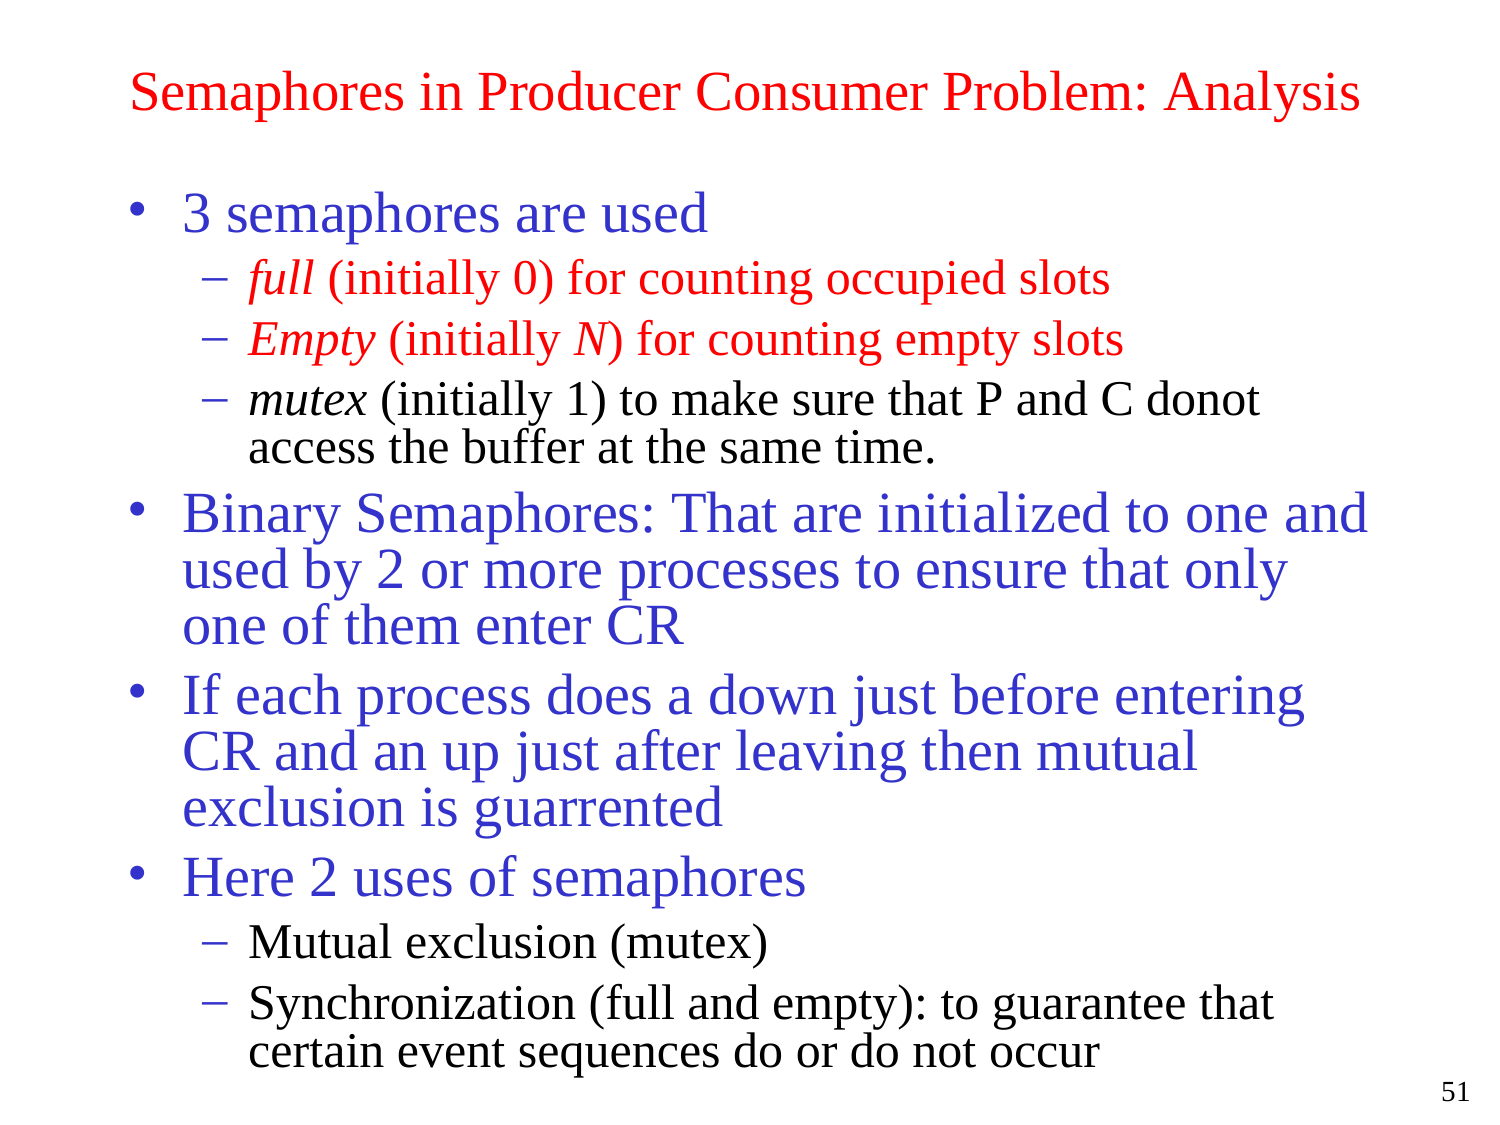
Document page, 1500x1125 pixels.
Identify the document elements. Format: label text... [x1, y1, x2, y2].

text_box 3 semaphores are used full (initially 0) for counting occupied slots Empty (initially N) for counting empty slots mutex (initially 1) to make sure that P and C donot access the buffer at the same time. Binary Semaphores: That are initialized to one and used by 2 or more processes to ensure that only one of them enter CR If each process does a down just before entering CR and an up just after leaving then mutual exclusion is guarrented Here 2 uses of semaphores Mutual exclusion (mutex) Synchronization (full and empty): to guarantee that certain event sequences do or do not occur [112, 180, 1388, 1086]
text_box Semaphores in Producer Consumer Problem: Analysis [107, 17, 1383, 158]
text_box <number> [1404, 1064, 1486, 1125]
